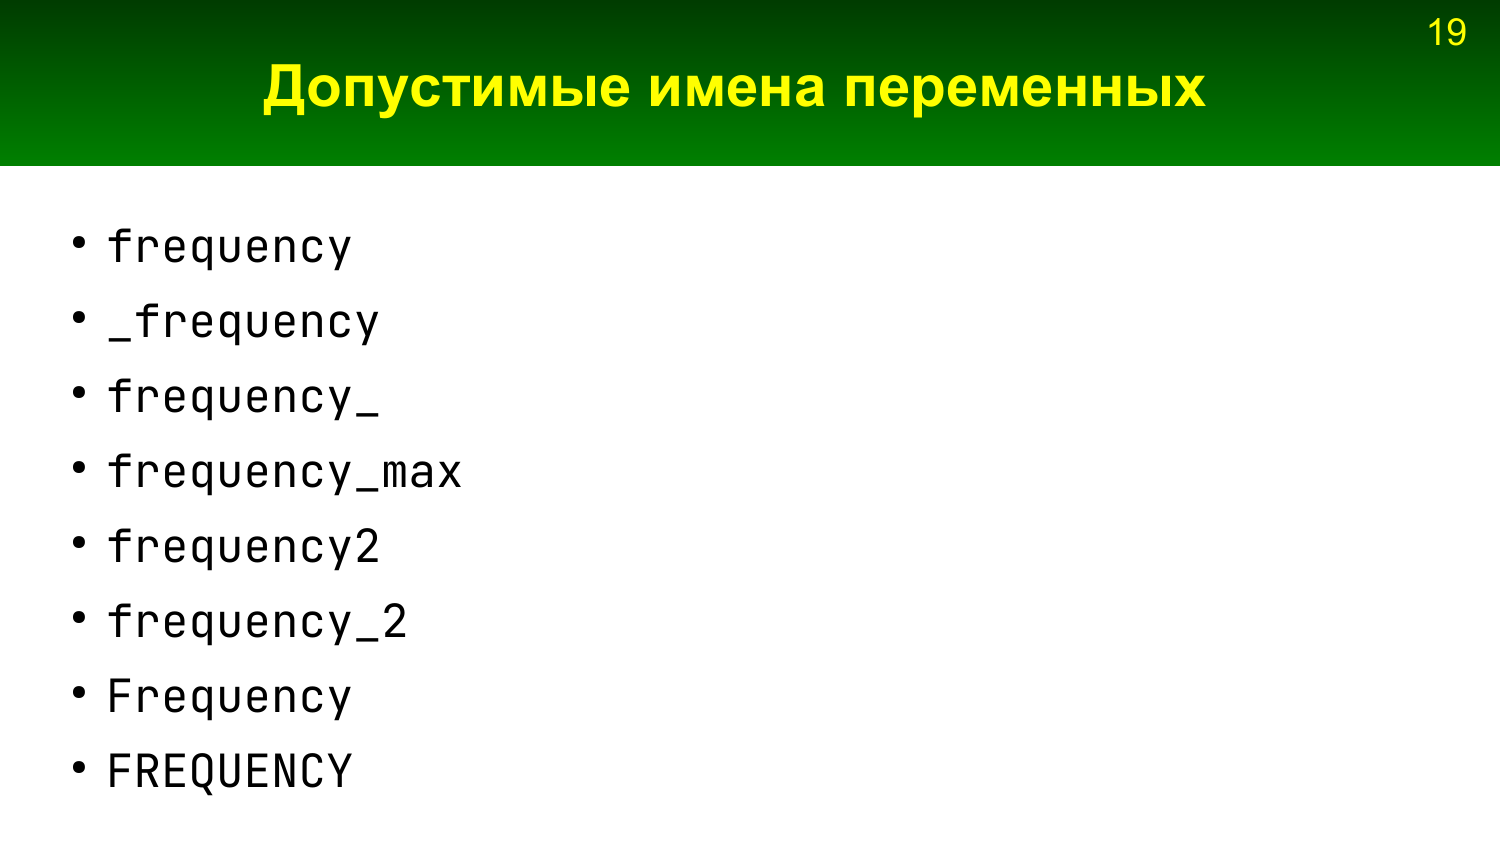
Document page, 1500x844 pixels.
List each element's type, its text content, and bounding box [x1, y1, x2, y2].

text_box frequency _frequency frequency_ frequency_max frequency2 frequency_2 Frequency FREQUENCY [70, 200, 512, 804]
title Допустимые имена переменных [47, 11, 1426, 154]
